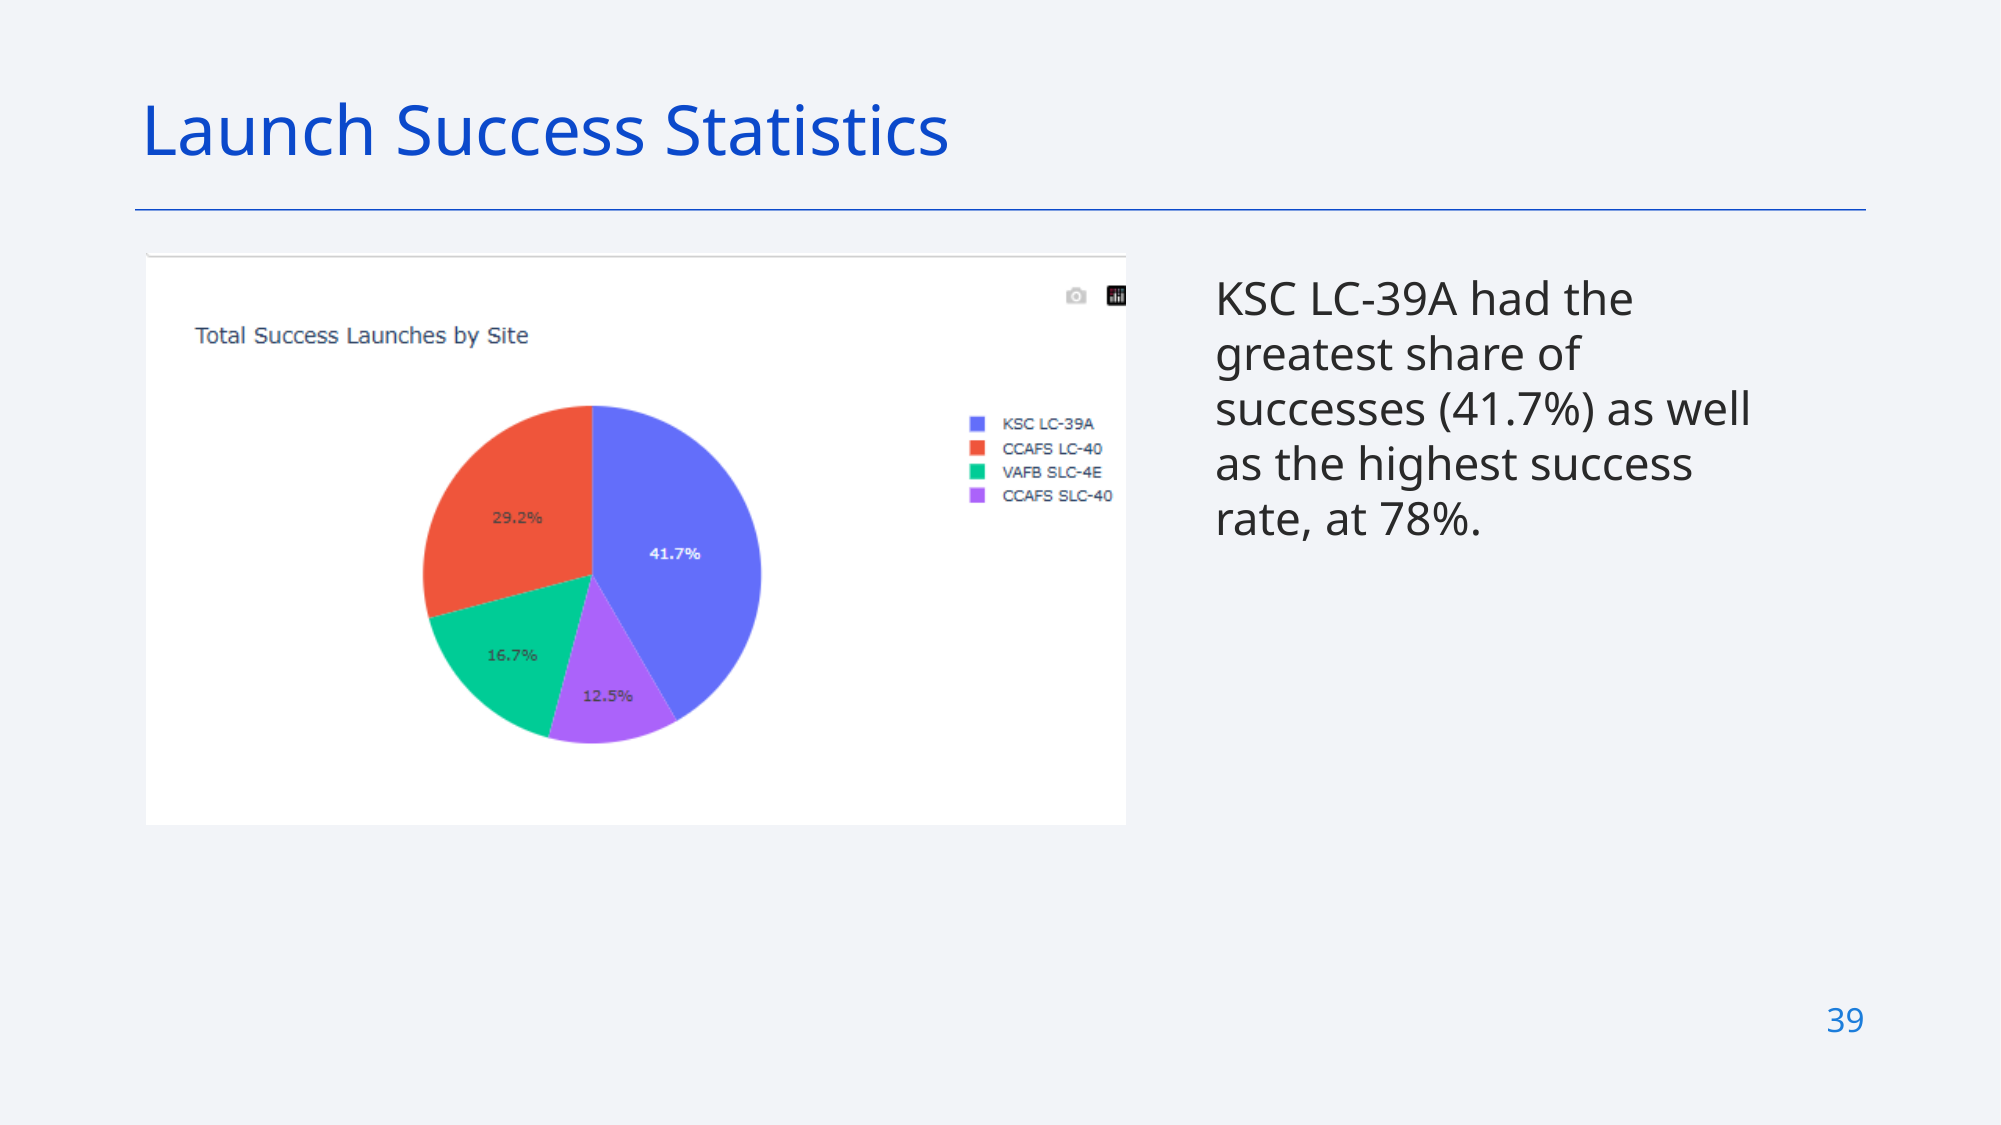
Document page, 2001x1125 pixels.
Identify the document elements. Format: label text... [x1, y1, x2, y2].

text_box Launch Success Statistics [126, 88, 1852, 179]
picture [0, 0, 2001, 1125]
list KSC LC-39A had the greatest share of successes (41.7%) as well as the highest success rate, at 78%. [1200, 262, 1801, 977]
